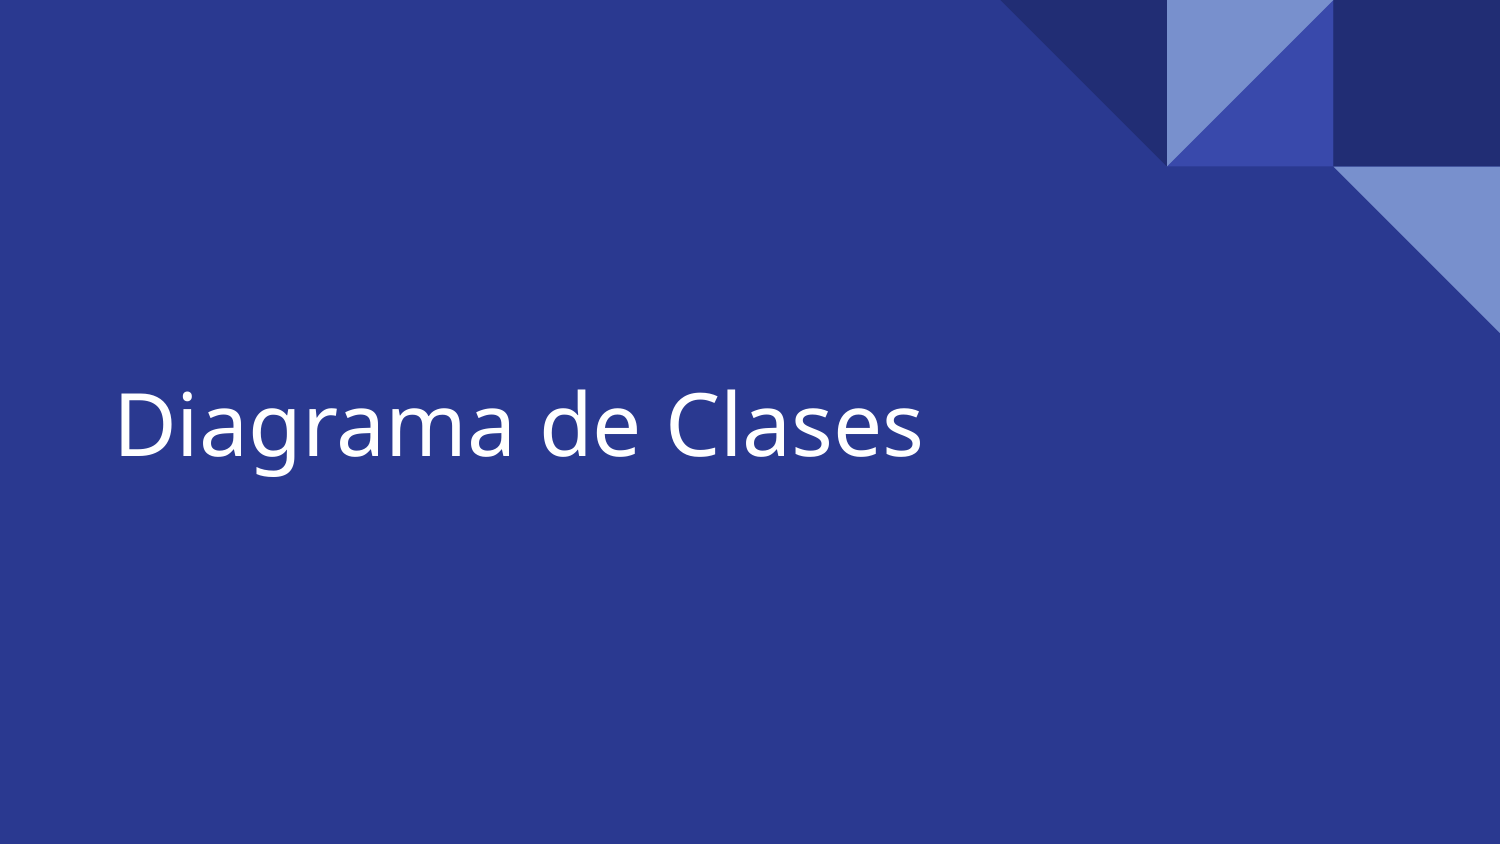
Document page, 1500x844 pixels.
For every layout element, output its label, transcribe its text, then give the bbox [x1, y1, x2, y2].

title Diagrama de Clases [98, 353, 1447, 491]
